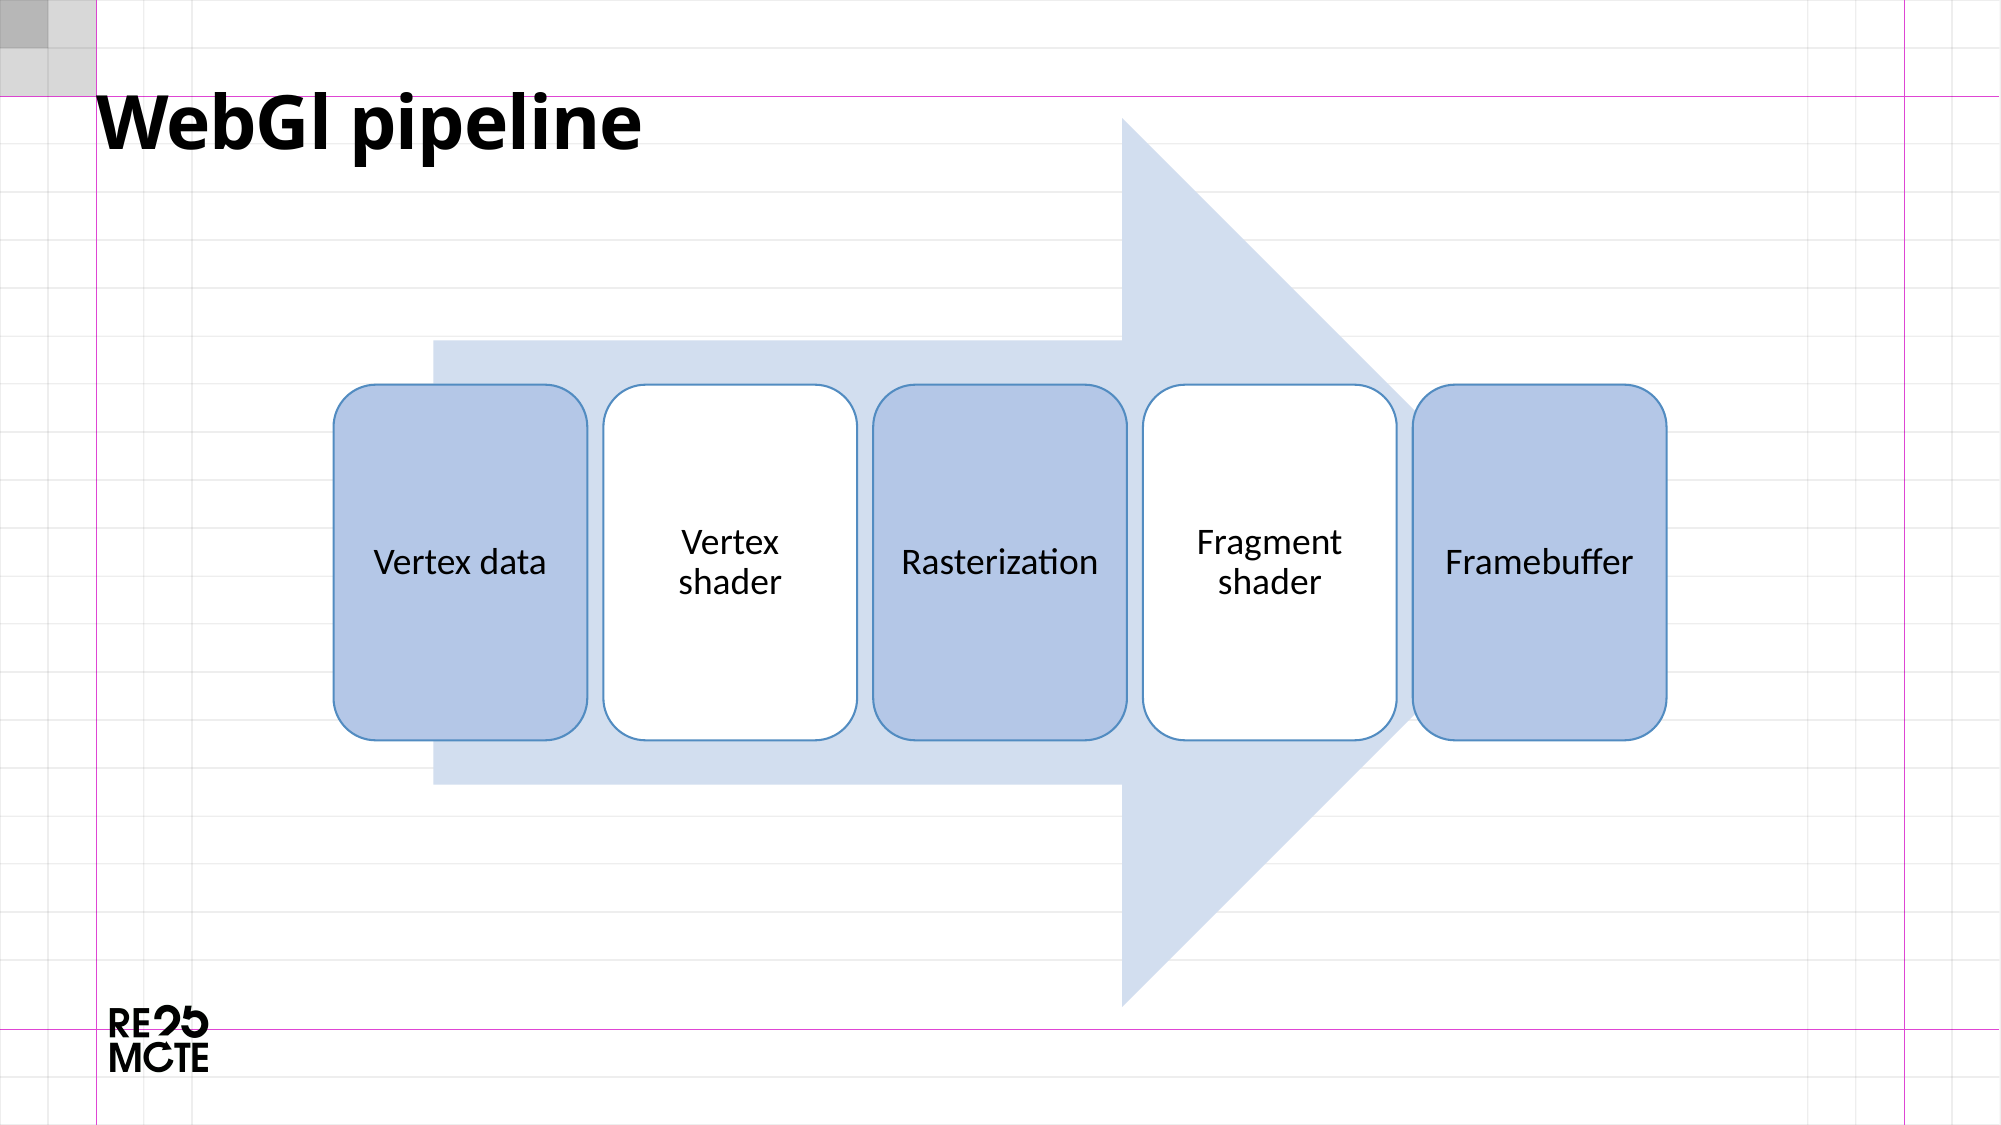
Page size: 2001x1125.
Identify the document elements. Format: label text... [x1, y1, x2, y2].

text_box Fragment shader [1142, 384, 1397, 741]
text_box Rasterization [873, 384, 1127, 741]
text_box Framebuffer [1412, 384, 1667, 741]
title WebGl pipeline [96, 75, 1904, 166]
text_box [433, 118, 1415, 1007]
text_box Vertex data [333, 384, 588, 741]
text_box Vertex shader [603, 384, 858, 741]
